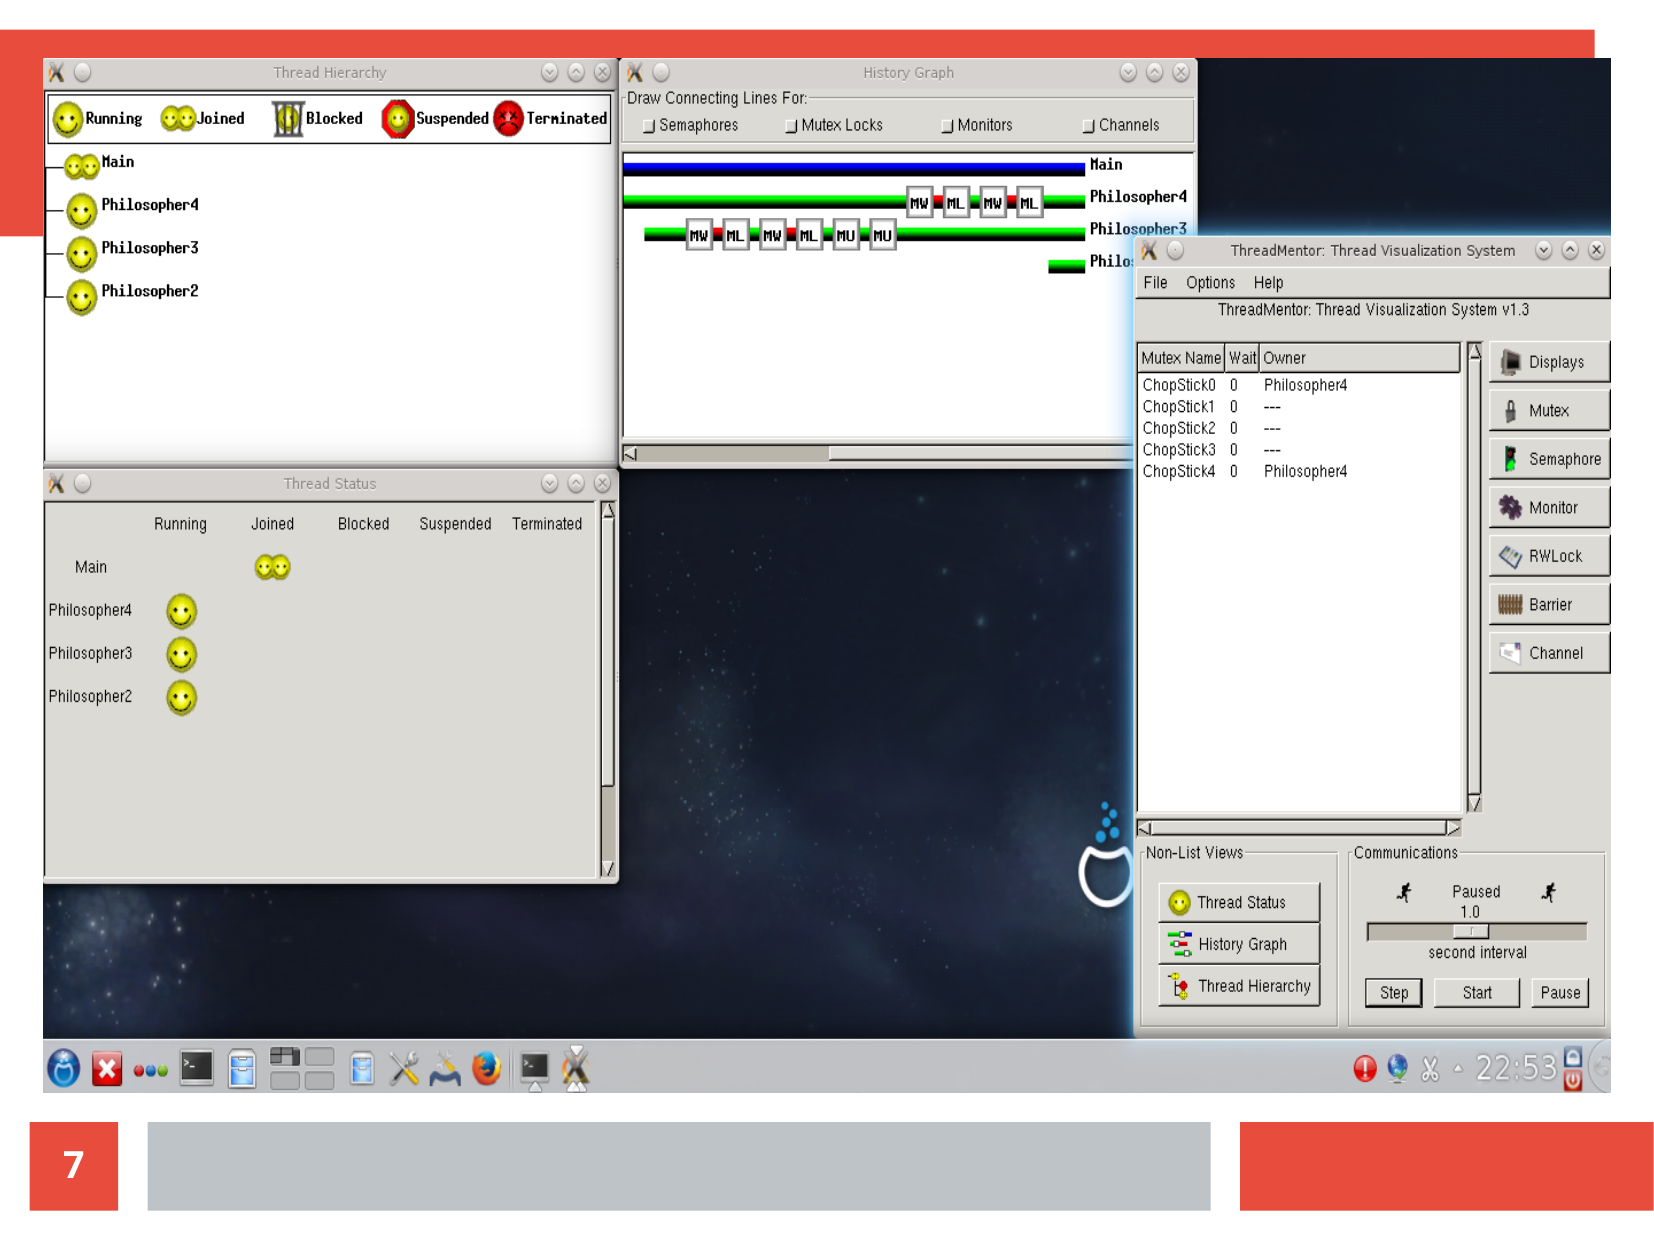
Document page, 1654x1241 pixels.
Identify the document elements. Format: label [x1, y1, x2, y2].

text_box [29, 1122, 119, 1211]
picture [43, 59, 1611, 1093]
